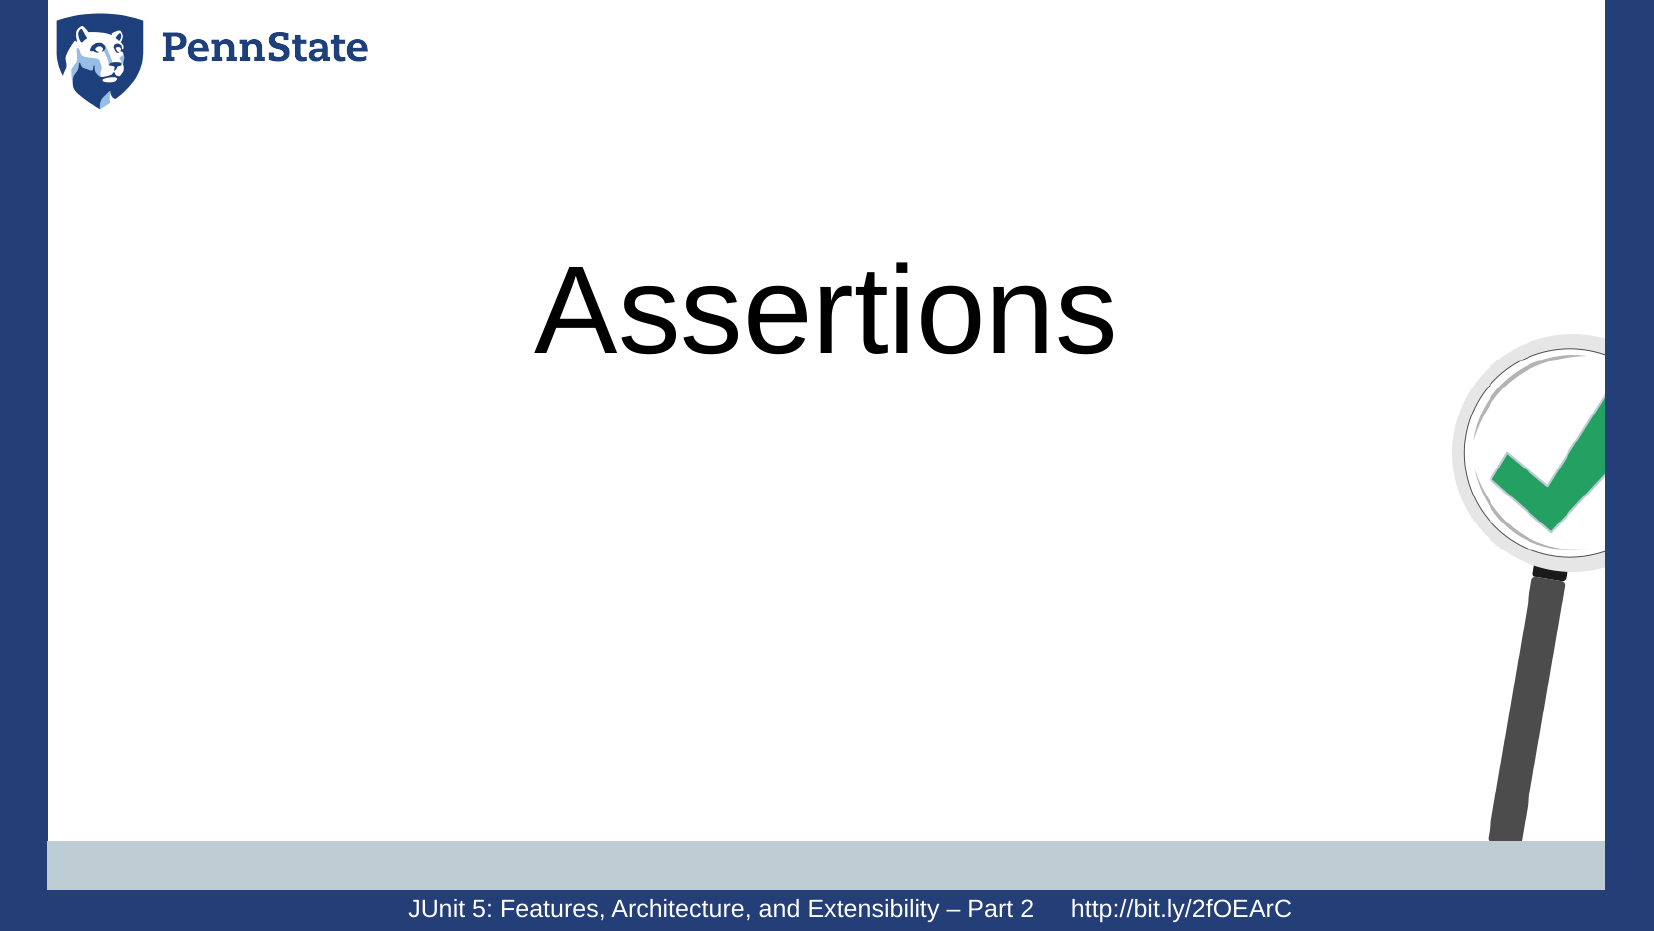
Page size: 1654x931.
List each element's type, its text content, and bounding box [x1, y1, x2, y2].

picture [1452, 334, 1605, 841]
picture [48, 0, 411, 152]
list Assertions [261, 240, 1393, 436]
